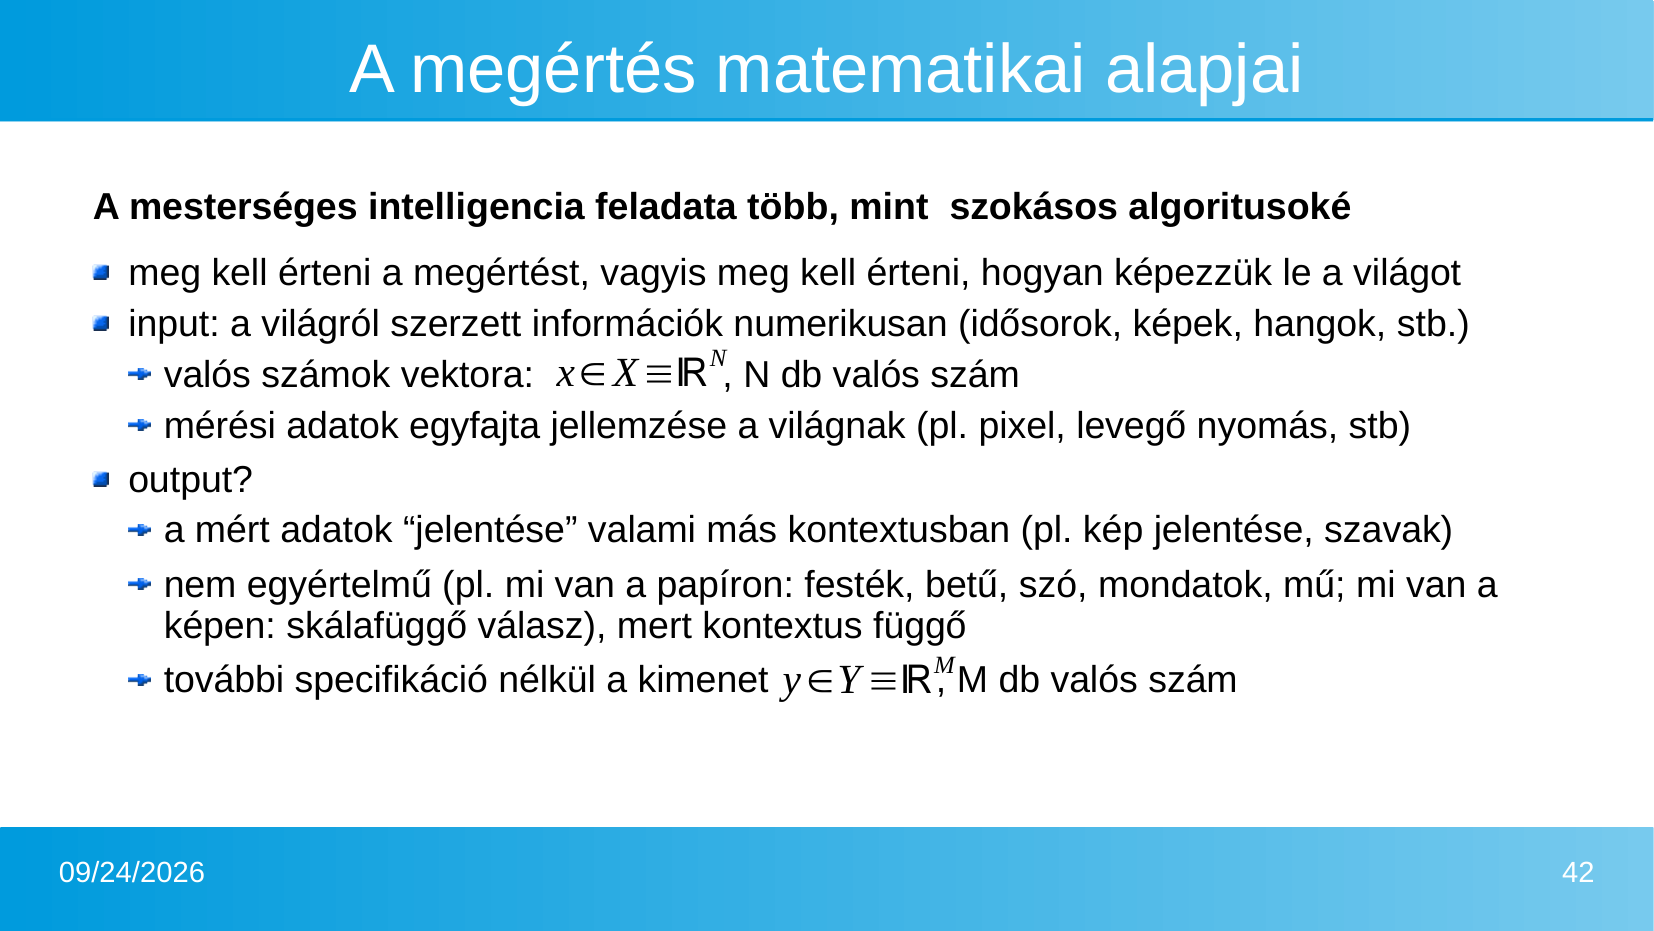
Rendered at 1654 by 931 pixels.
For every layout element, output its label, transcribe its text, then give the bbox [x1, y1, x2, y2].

chart [547, 344, 736, 397]
chart [771, 651, 964, 704]
text_box A mesterséges intelligencia feladata több, mint szokásos algoritusoké meg kell érteni a megértést, vagyis meg kell érteni, hogyan képezzük le a világot input: a világról szerzett információk numerikusan (idősorok, képek, hangok, stb.) valós számok vektora: , N db valós szám mérési adatok egyfajta jellemzése a világnak (pl. pixel, levegő nyomás, stb) output? a mért adatok “jelentése” valami más kontextusban (pl. kép jelentése, szavak) nem egyértelmű (pl. mi van a papíron: festék, betű, szó, mondatok, mű; mi van a képen: skálafüggő válasz), mert kontextus függő további specifikáció nélkül a kimenet , M db valós szám [78, 177, 1574, 742]
title A megértés matematikai alapjai [59, 29, 1595, 108]
